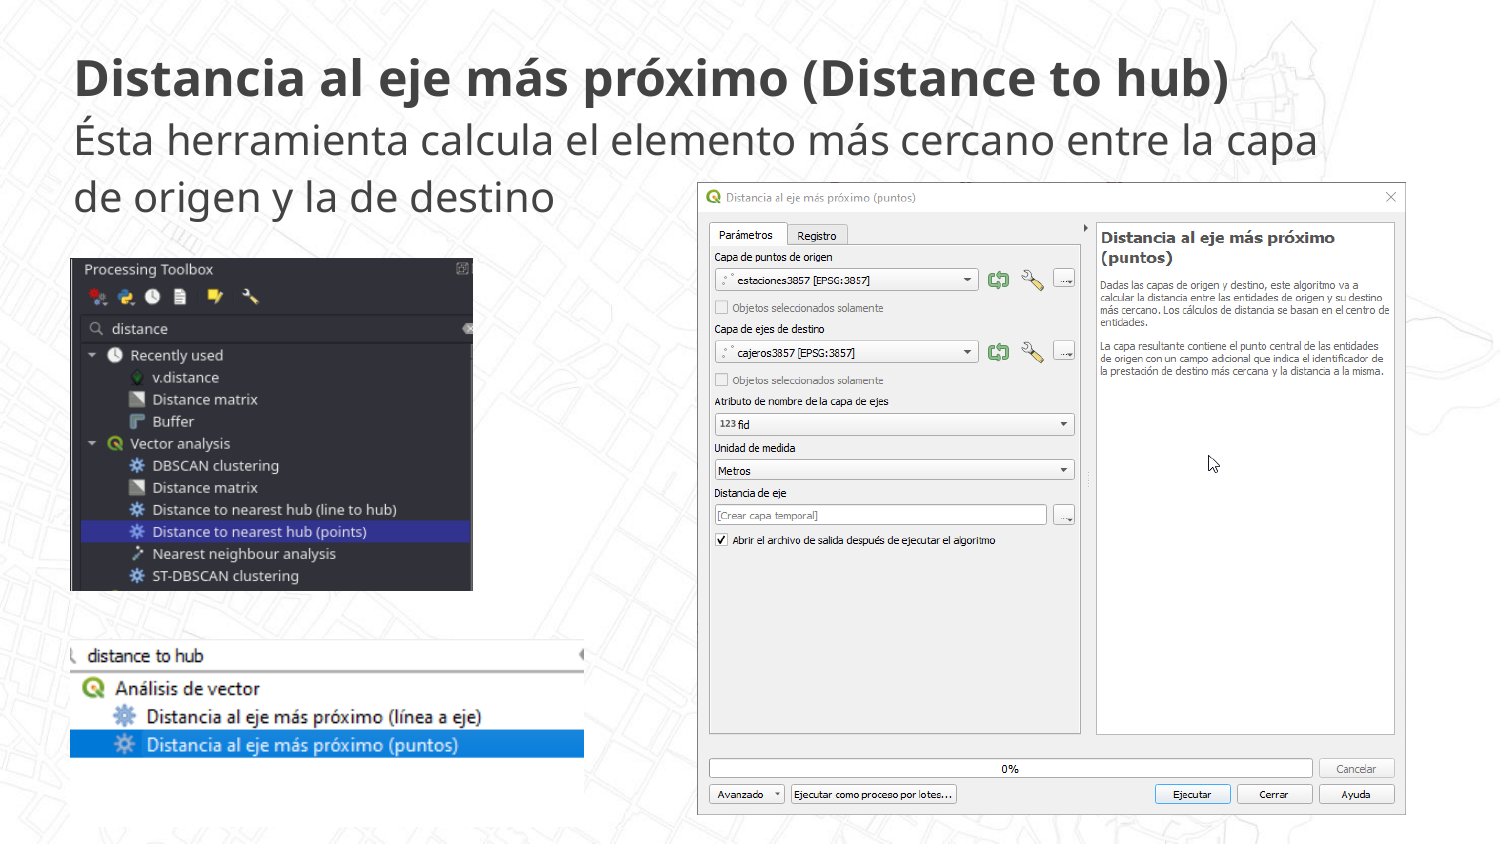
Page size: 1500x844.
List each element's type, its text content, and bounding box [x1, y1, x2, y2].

picture [0, 0, 1500, 844]
text_box Distancia al eje más próximo (Distance to hub) Ésta herramienta calcula el elemento más cercano entre la capa de origen y la de destino [59, 35, 1371, 292]
